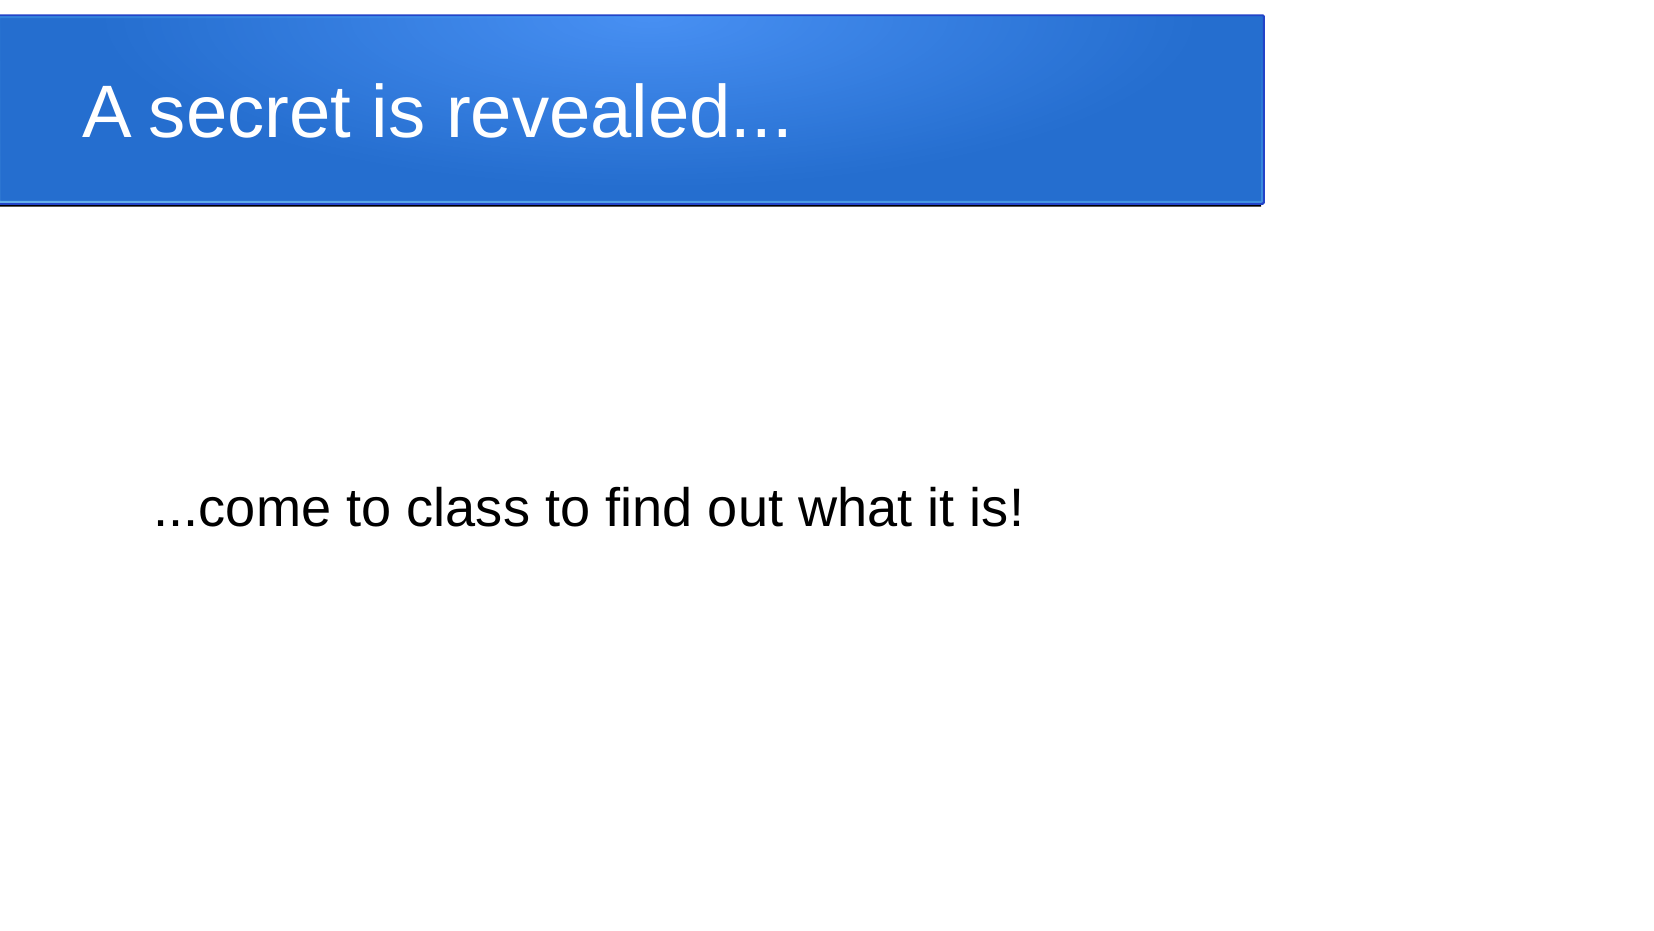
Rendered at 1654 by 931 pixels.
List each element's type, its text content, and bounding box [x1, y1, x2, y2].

title A secret is revealed... [82, 35, 1235, 189]
list ...come to class to find out what it is! [82, 224, 1571, 764]
